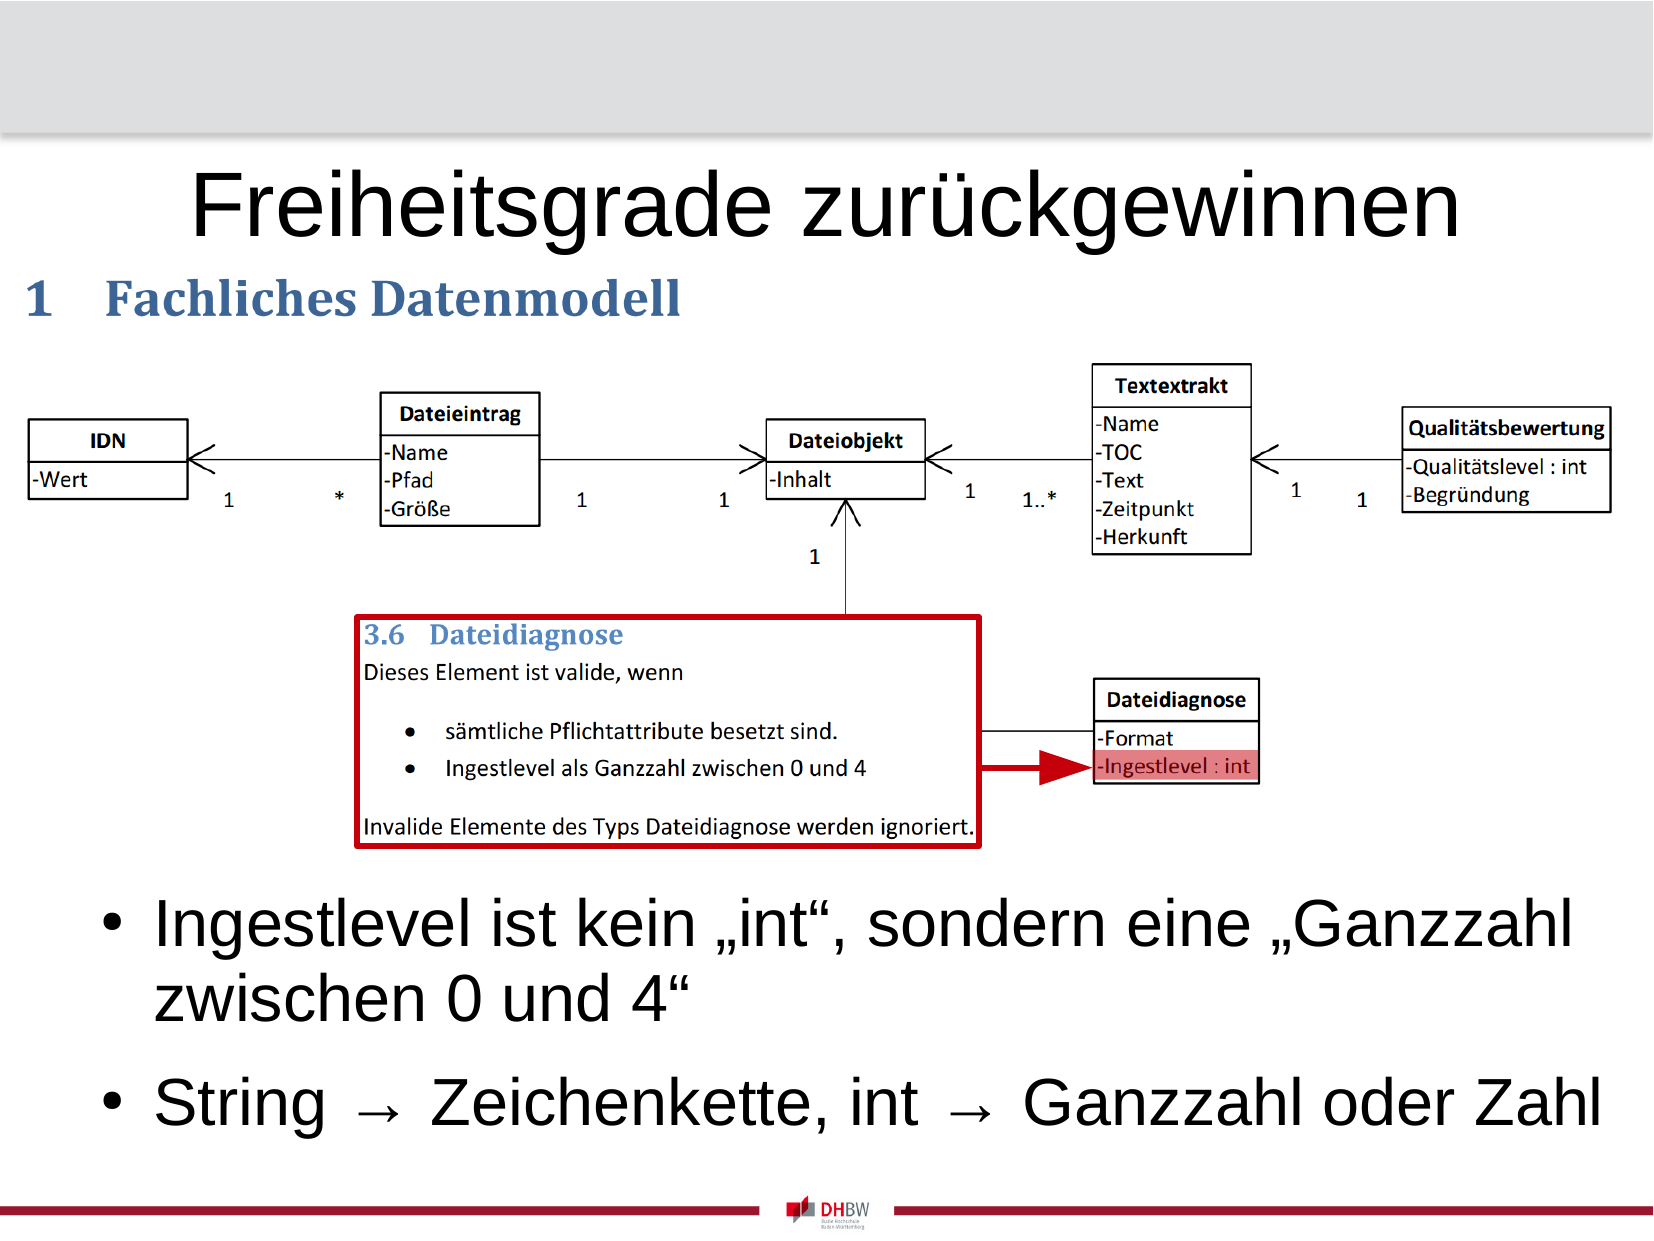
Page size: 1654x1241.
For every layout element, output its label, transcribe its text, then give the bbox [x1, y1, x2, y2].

title Freiheitsgrade zurückgewinnen [82, 147, 1571, 257]
list Ingestlevel ist kein „int“, sondern eine „Ganzzahl zwischen 0 und 4“ String → Zeichenkette, int → Ganzzahl oder Zahl [82, 885, 1625, 1215]
picture [0, 1, 1654, 1237]
text_box [1092, 750, 1258, 780]
